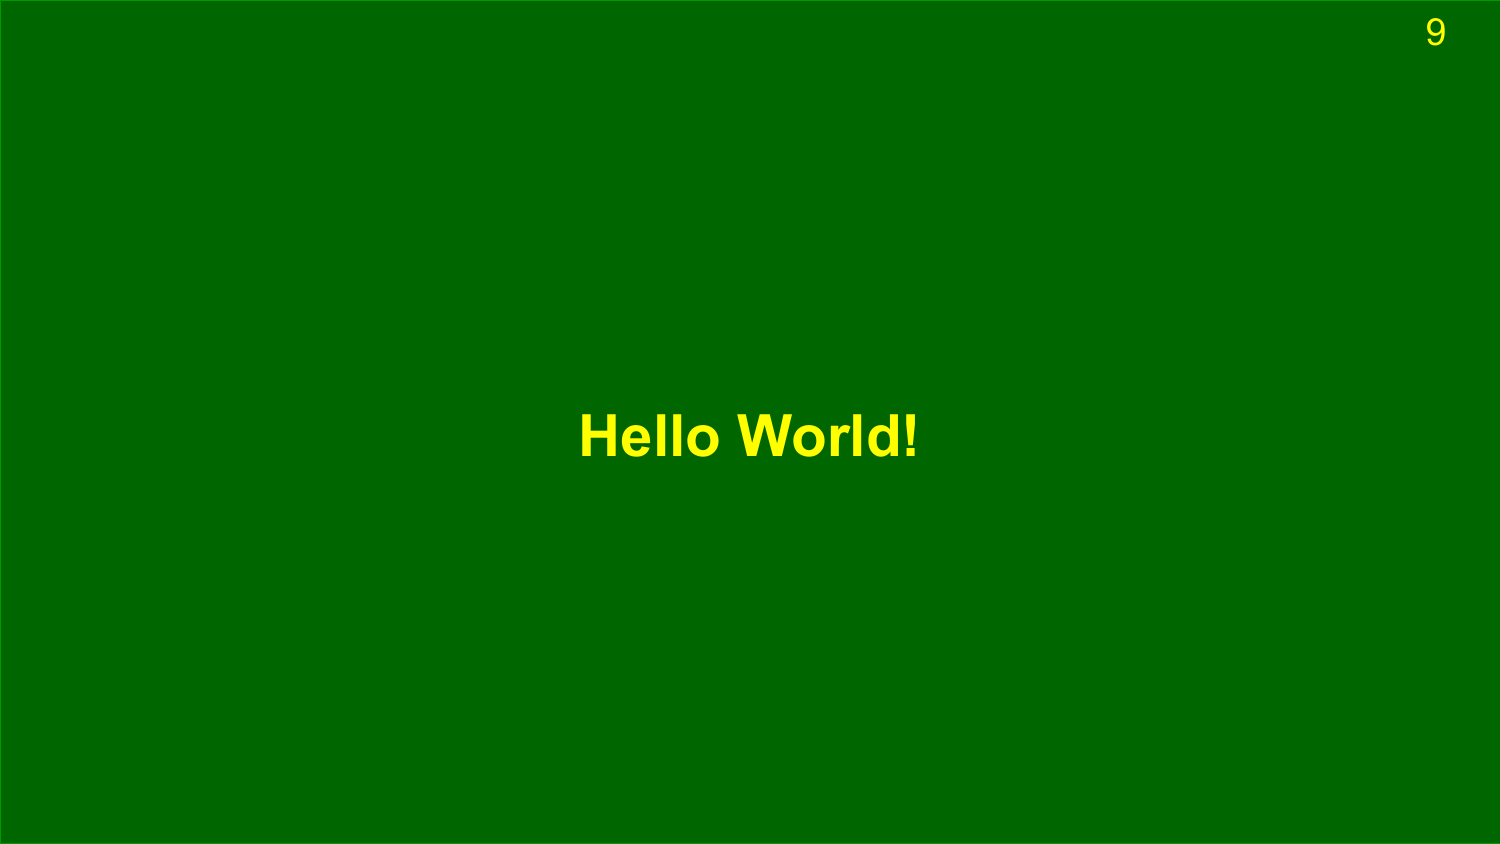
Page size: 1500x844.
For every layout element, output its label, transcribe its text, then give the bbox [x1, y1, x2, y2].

title Hello World! [75, 342, 1425, 531]
